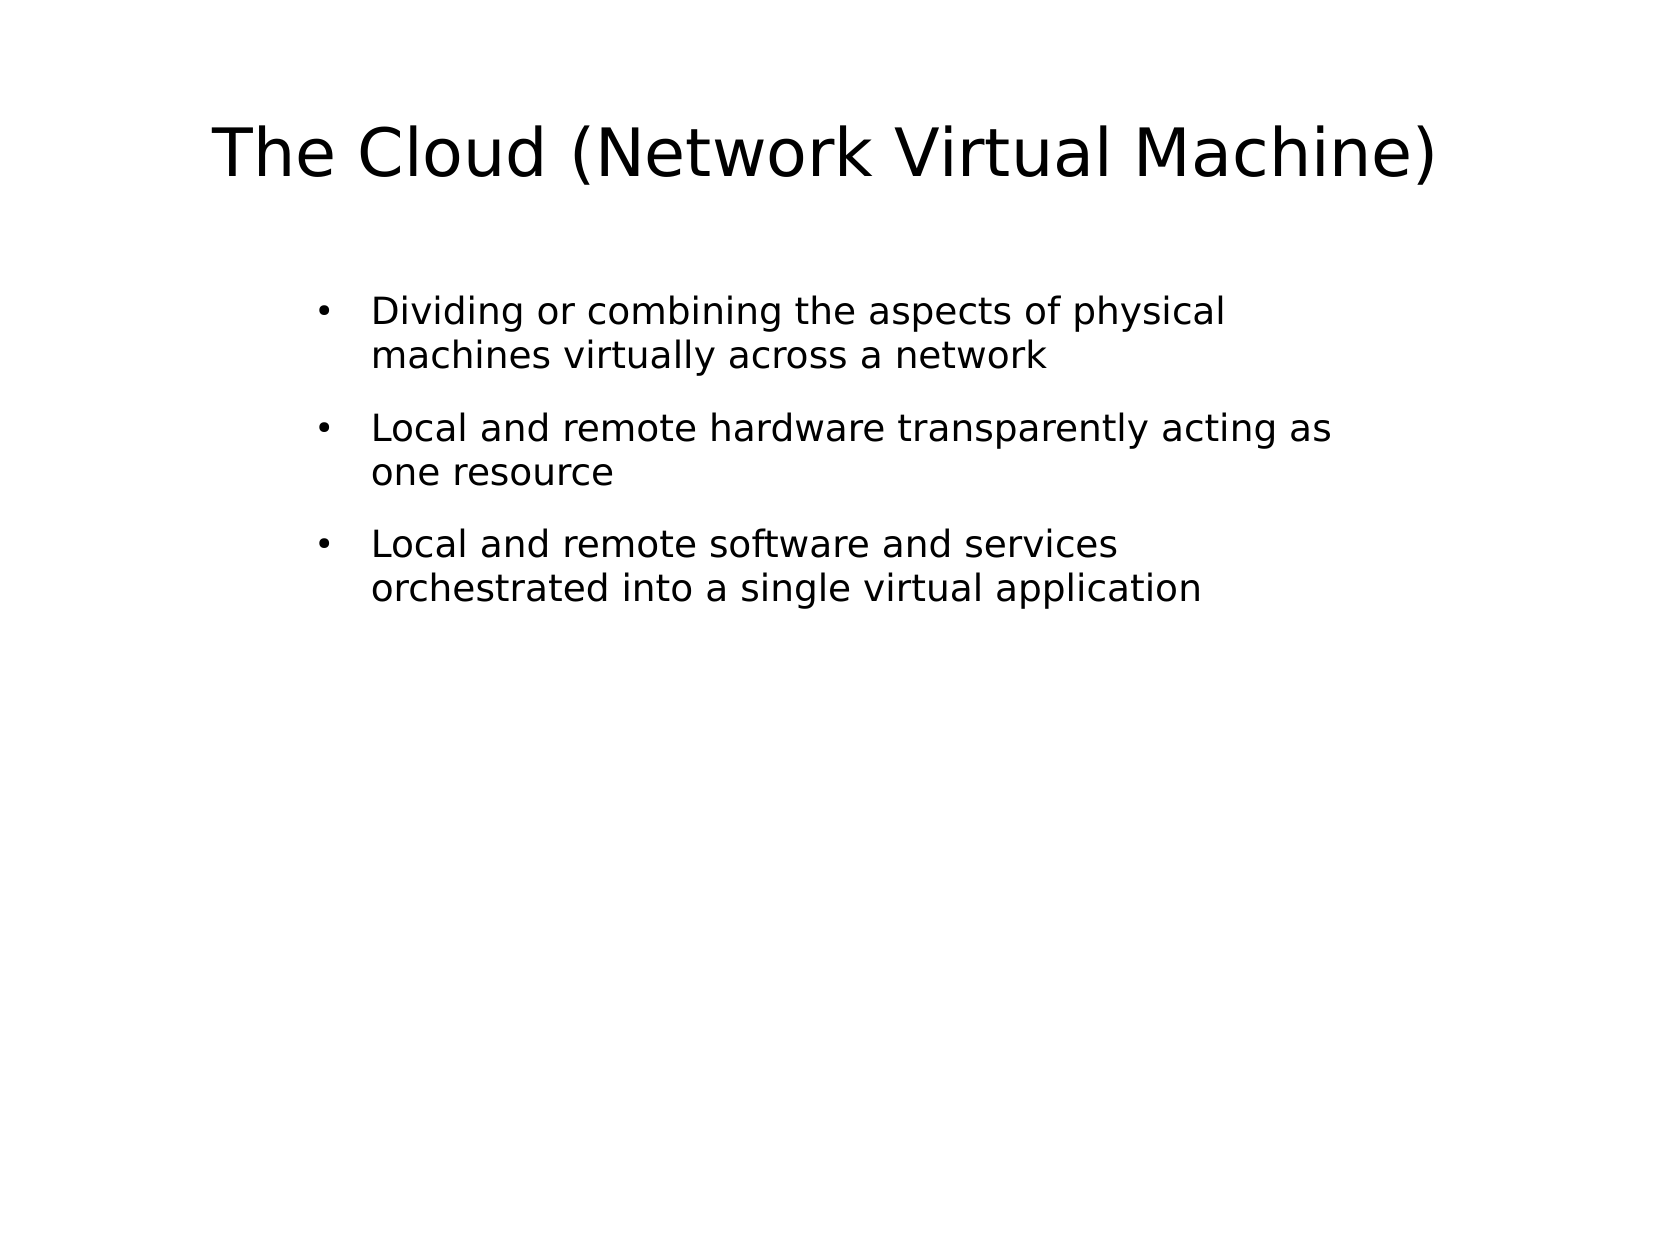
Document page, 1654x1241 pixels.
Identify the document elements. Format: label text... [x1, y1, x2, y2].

title The Cloud (Network Virtual Machine) [82, 49, 1571, 257]
list Dividing or combining the aspects of physical machines virtually across a network Local and remote hardware transparently acting as one resource Local and remote software and services orchestrated into a single virtual application [300, 290, 1351, 1201]
